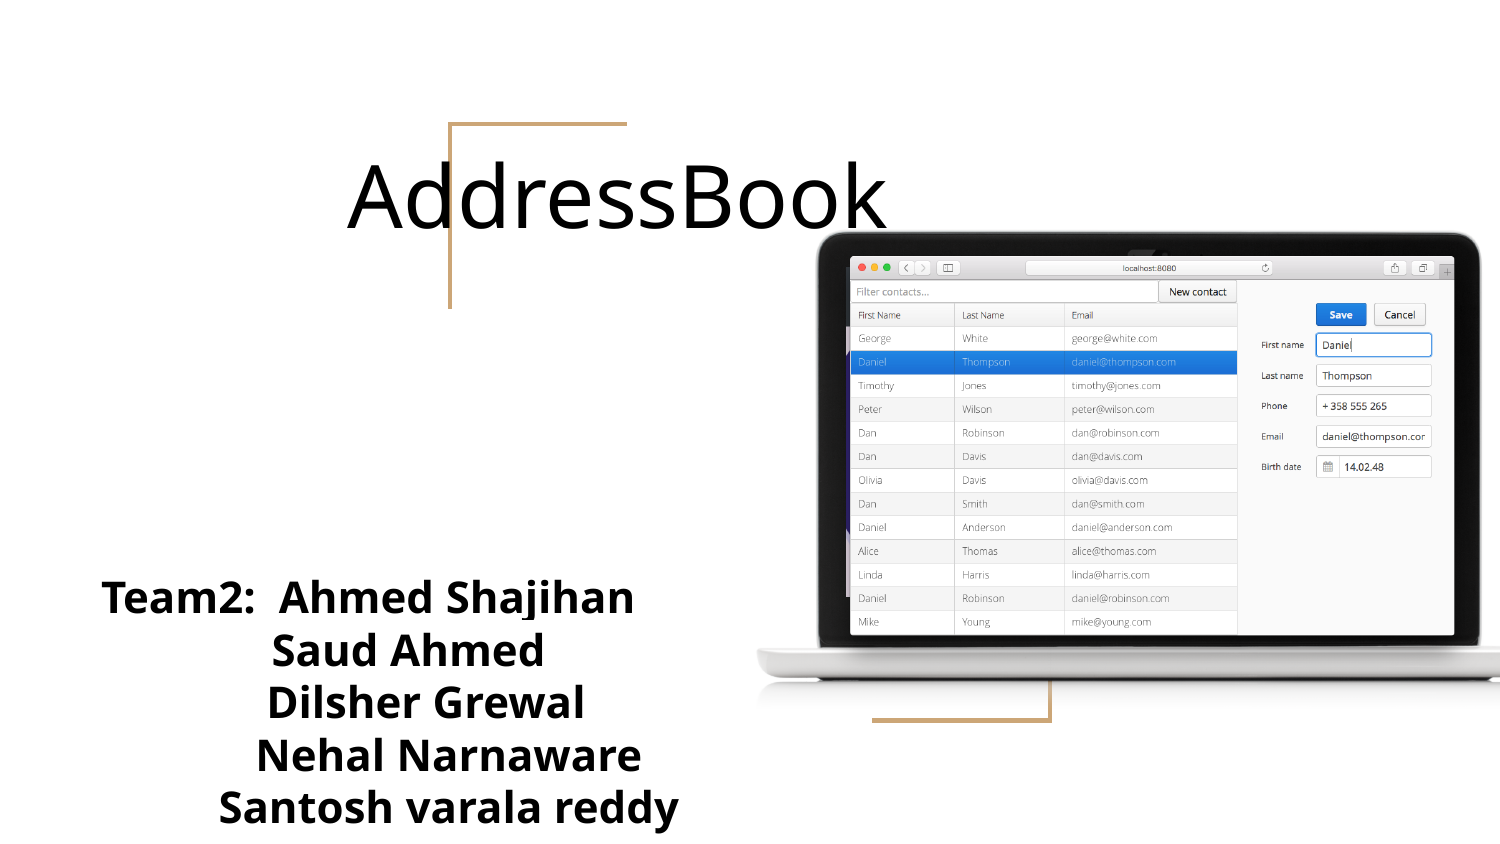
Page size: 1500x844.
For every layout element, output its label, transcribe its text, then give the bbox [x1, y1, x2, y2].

text_box AddressBook [318, 23, 941, 261]
text_box Team2: Ahmed Shajihan Saud Ahmed Dilsher Grewal Nehal Narnaware Santosh varala reddy [0, 555, 756, 804]
picture [755, 229, 1500, 709]
